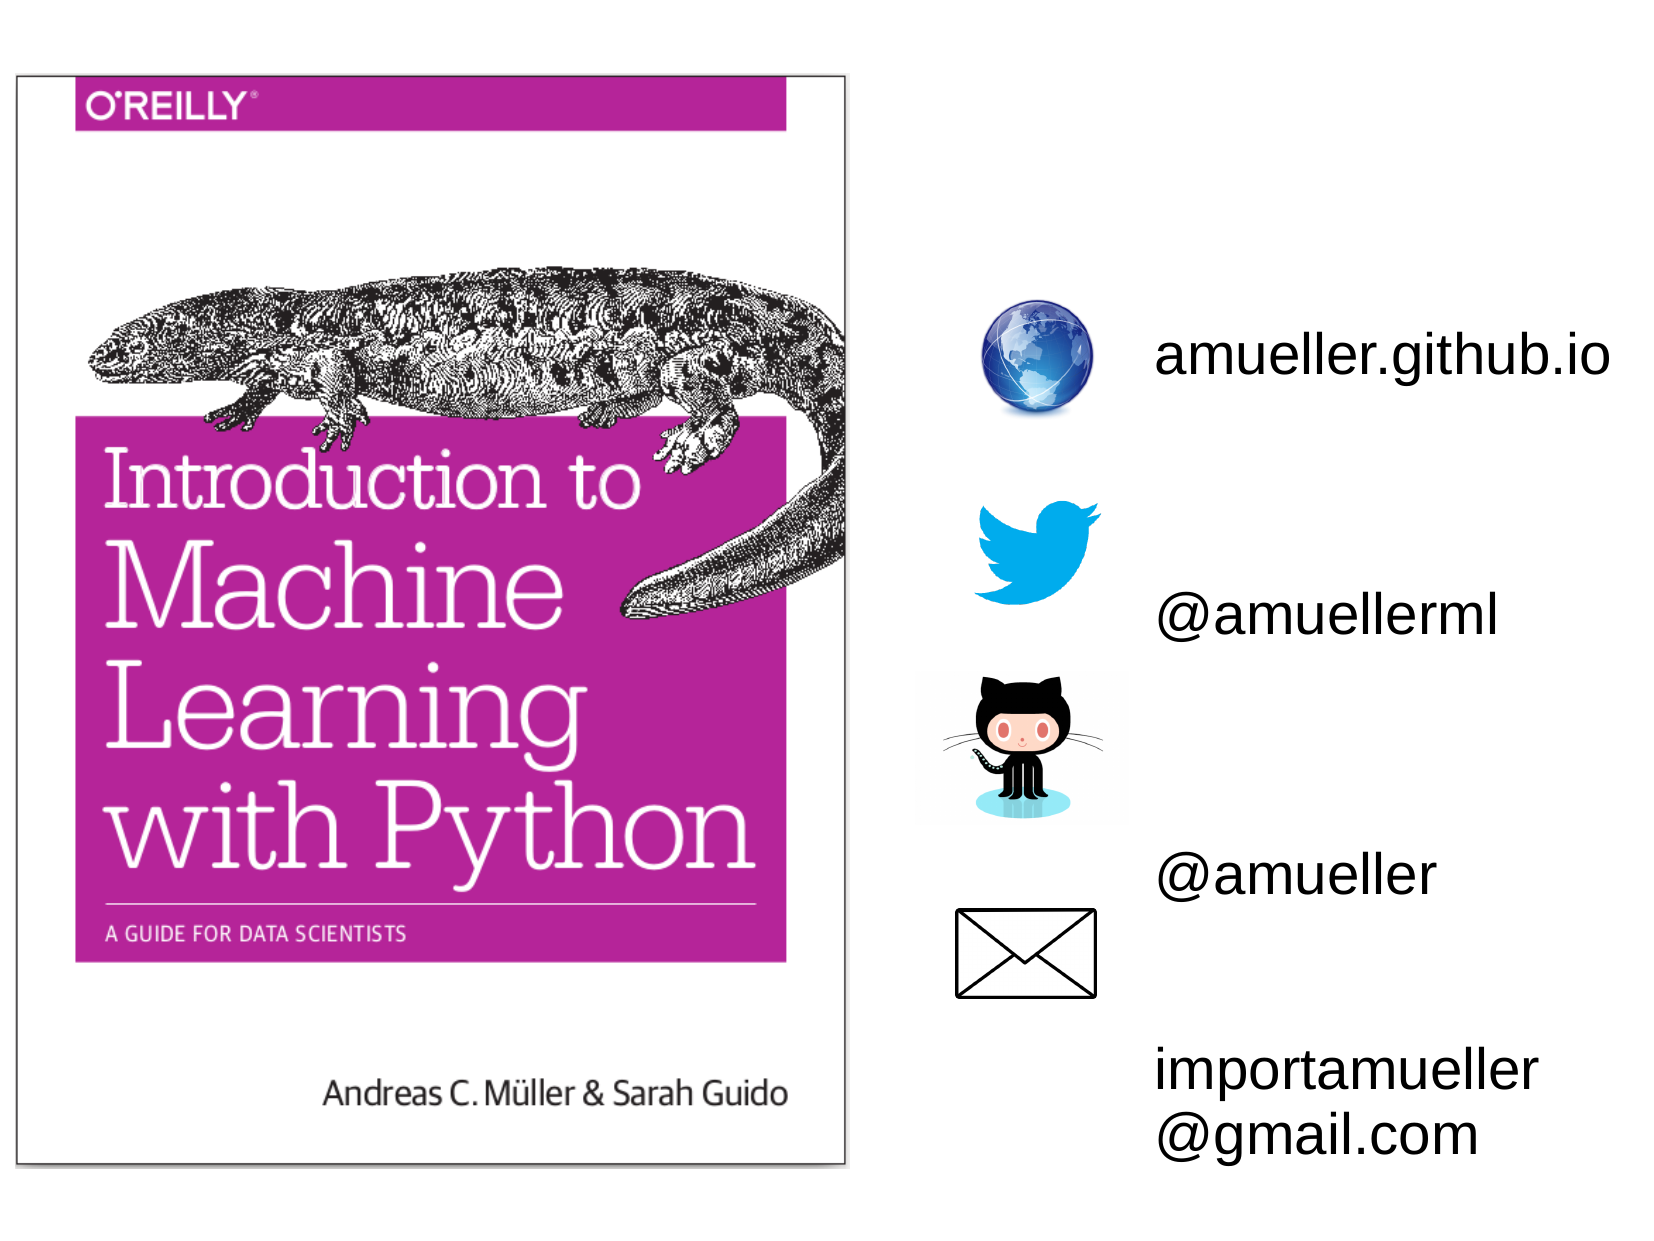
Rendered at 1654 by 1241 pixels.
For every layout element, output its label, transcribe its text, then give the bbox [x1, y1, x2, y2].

picture [930, 445, 1145, 660]
picture [955, 908, 1097, 999]
picture [975, 299, 1096, 420]
picture [915, 671, 1129, 825]
picture [15, 73, 850, 1170]
text_box amueller.github.io @amuellerml @amueller importamueller @gmail.com [1140, 314, 1654, 1041]
